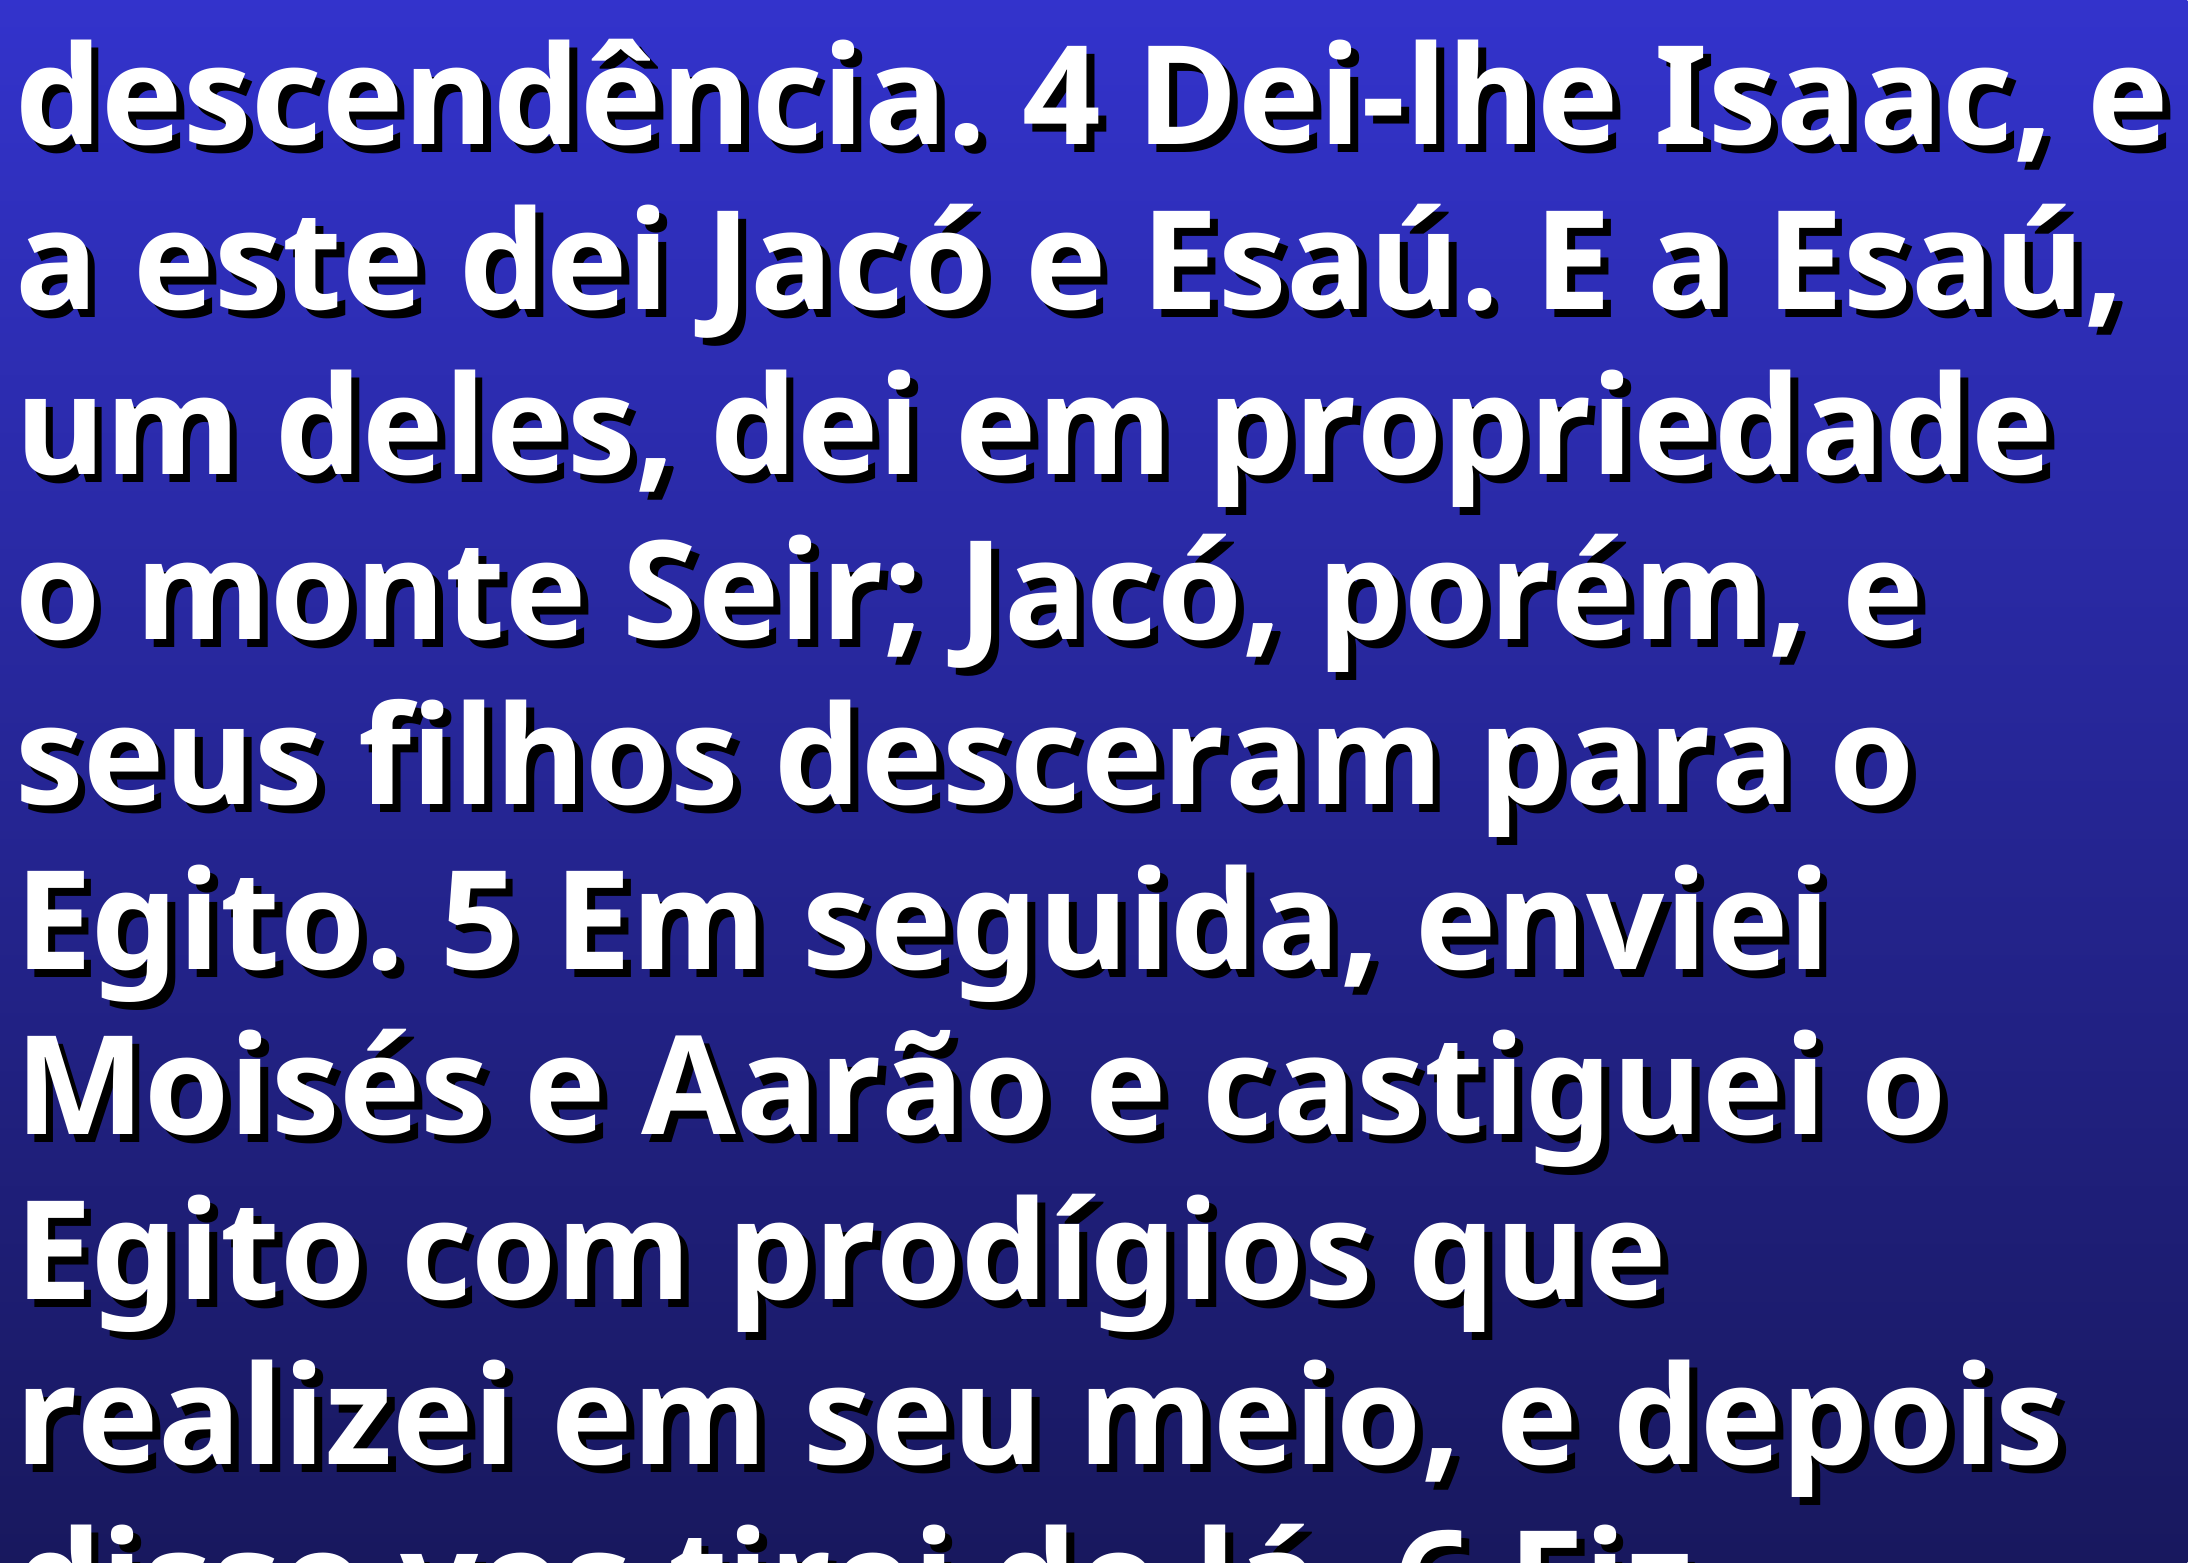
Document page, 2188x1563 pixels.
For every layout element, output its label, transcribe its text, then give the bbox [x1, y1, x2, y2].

text_box descendência. 4 Dei-lhe Isaac, e a este dei Jacó e Esaú. E a Esaú, um deles, dei em propriedade o monte Seir; Jacó, porém, e seus filhos desceram para o Egito. 5 Em seguida, enviei Moisés e Aarão e castiguei o Egito com prodígios que realizei em seu meio, e depois disso vos tirei de lá. 6 Fiz, portanto, que vossos pais saíssem do Egito, e assim chegastes ao mar. Os egípcios perseguiram vossos pais, com carros e cavaleiros, até ao mar Vermelho. 7 Vossos pais clamaram então ao Senhor, e ele colocou trevas entre vós e os egípcios. Depois trouxe sobre estes o mar, que os recobriu. Vossos olhos viram todas as coisas que eu fiz no Egito e habitastes no deserto muito tempo. 8 Eu vos introduzi na terra dos amorreus que habitavam do outro lado do rio Jordão. E, quando guerrearam contra vós, eu os entreguei em vossas mãos, e assim ocupastes a sua terra e os exterminastes. 9 Levantou-se então Balac, filho de Sefor, rei de Moab, e combateu contra Israel, e mandou chamar Balaão, filho de Beor, para que vos amaldiçoasse. 10 Eu, porém, não o quis ouvir. Ao contrário, abençoei-vos por sua boca, e vos livrei de suas mãos. 11 A seguir, atravessastes o Jordão e chegastes a Jericó. Mas combateram contra vós os habitantes desta cidade — os amorreus, os fereseus, os cananeus, os hititas, os gergeseus, os heveus e os jebuseus. Eu, porém, entreguei-os em vossas mãos. 12 Enviei à vossa frente vespões que os expulsaram da vossa presença — os dois reis dos amorreus — e isso não com a tua espada nem com o teu arco. 13 Eu vos dei uma terra que não lavrastes, cidades que não edificastes, e nelas habitais, vinhas e olivais que não plantastes, e comeis de seus frutos". [0, 0, 2188, 1563]
